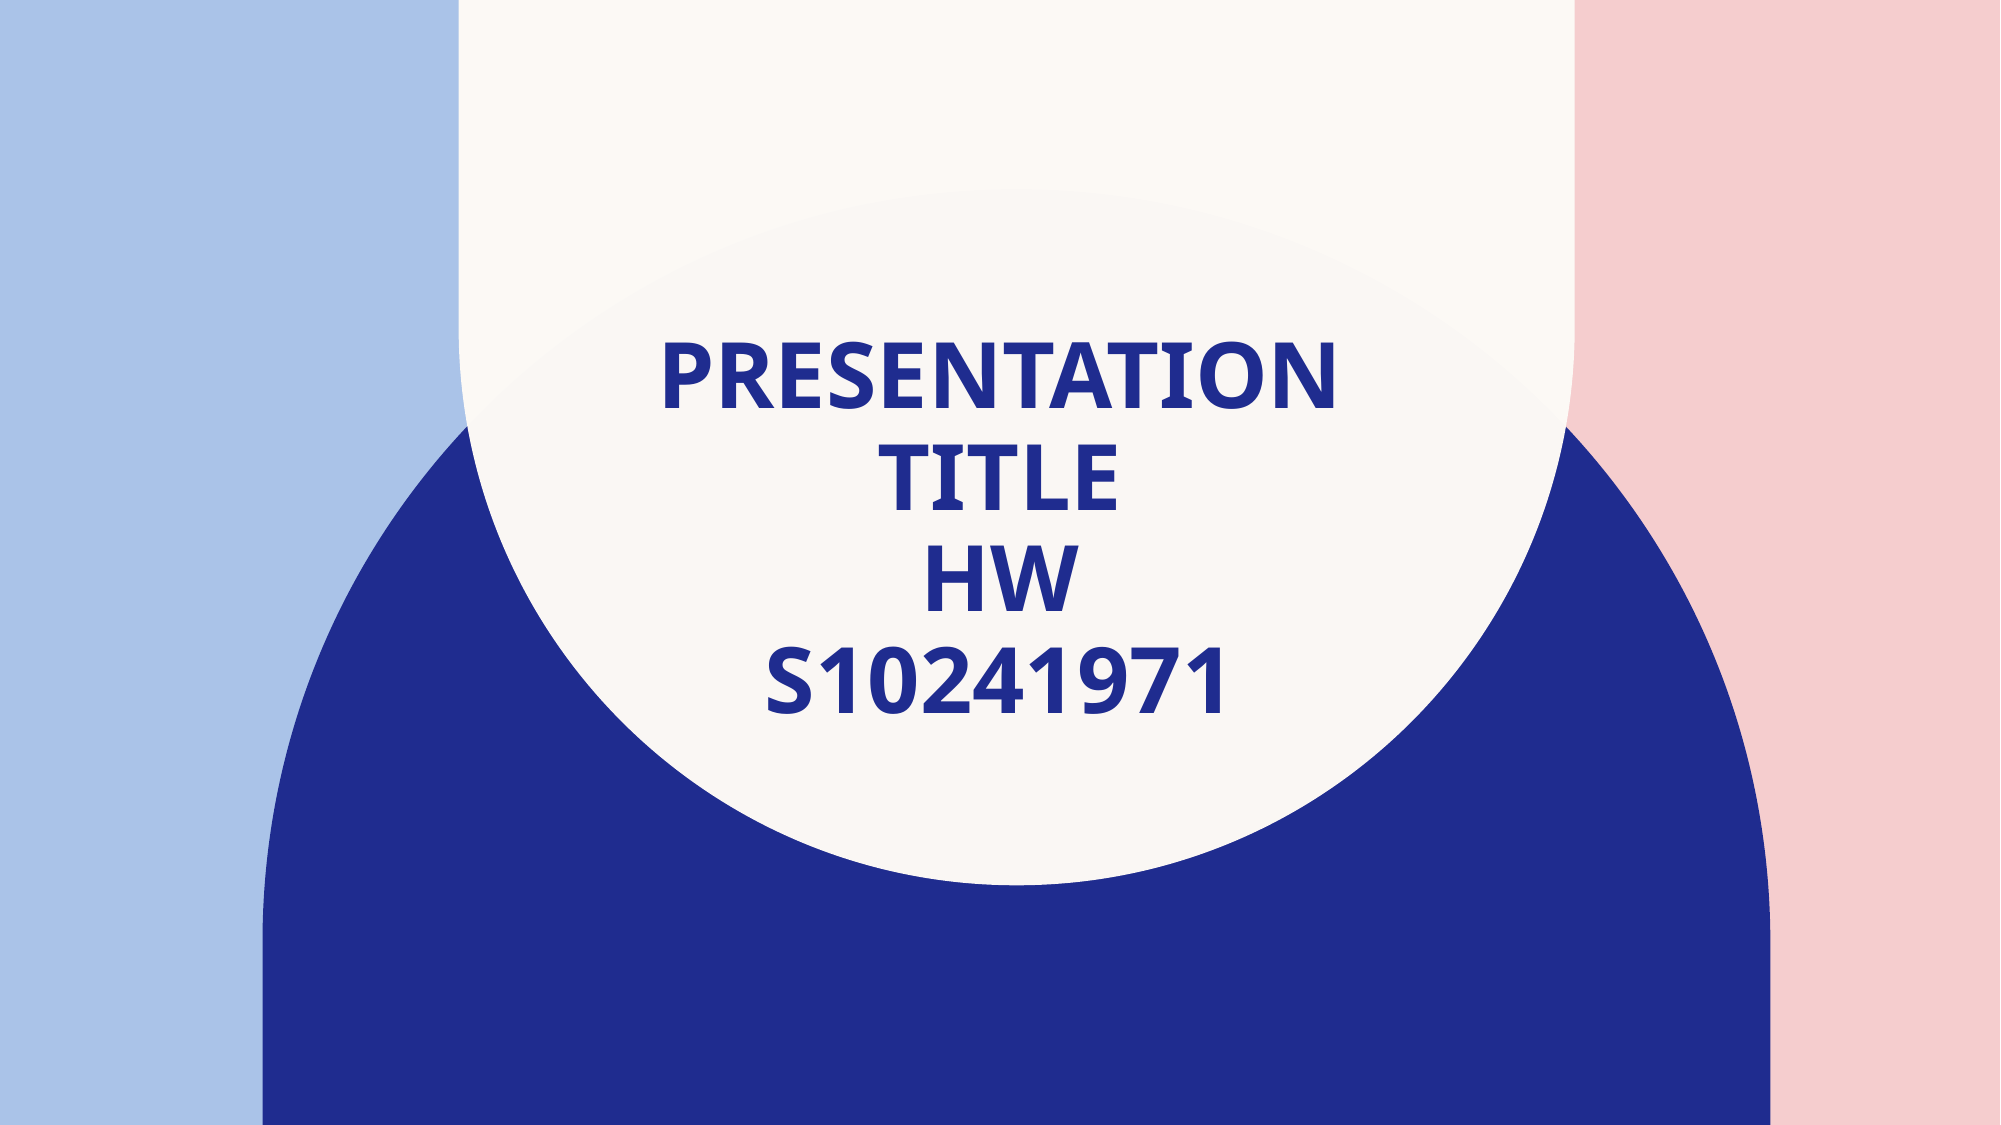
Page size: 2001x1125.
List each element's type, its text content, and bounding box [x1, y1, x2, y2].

subtitle ​ [713, 579, 1287, 725]
title PRESENTATION TITLE Hw S10241971 [558, 325, 1442, 527]
